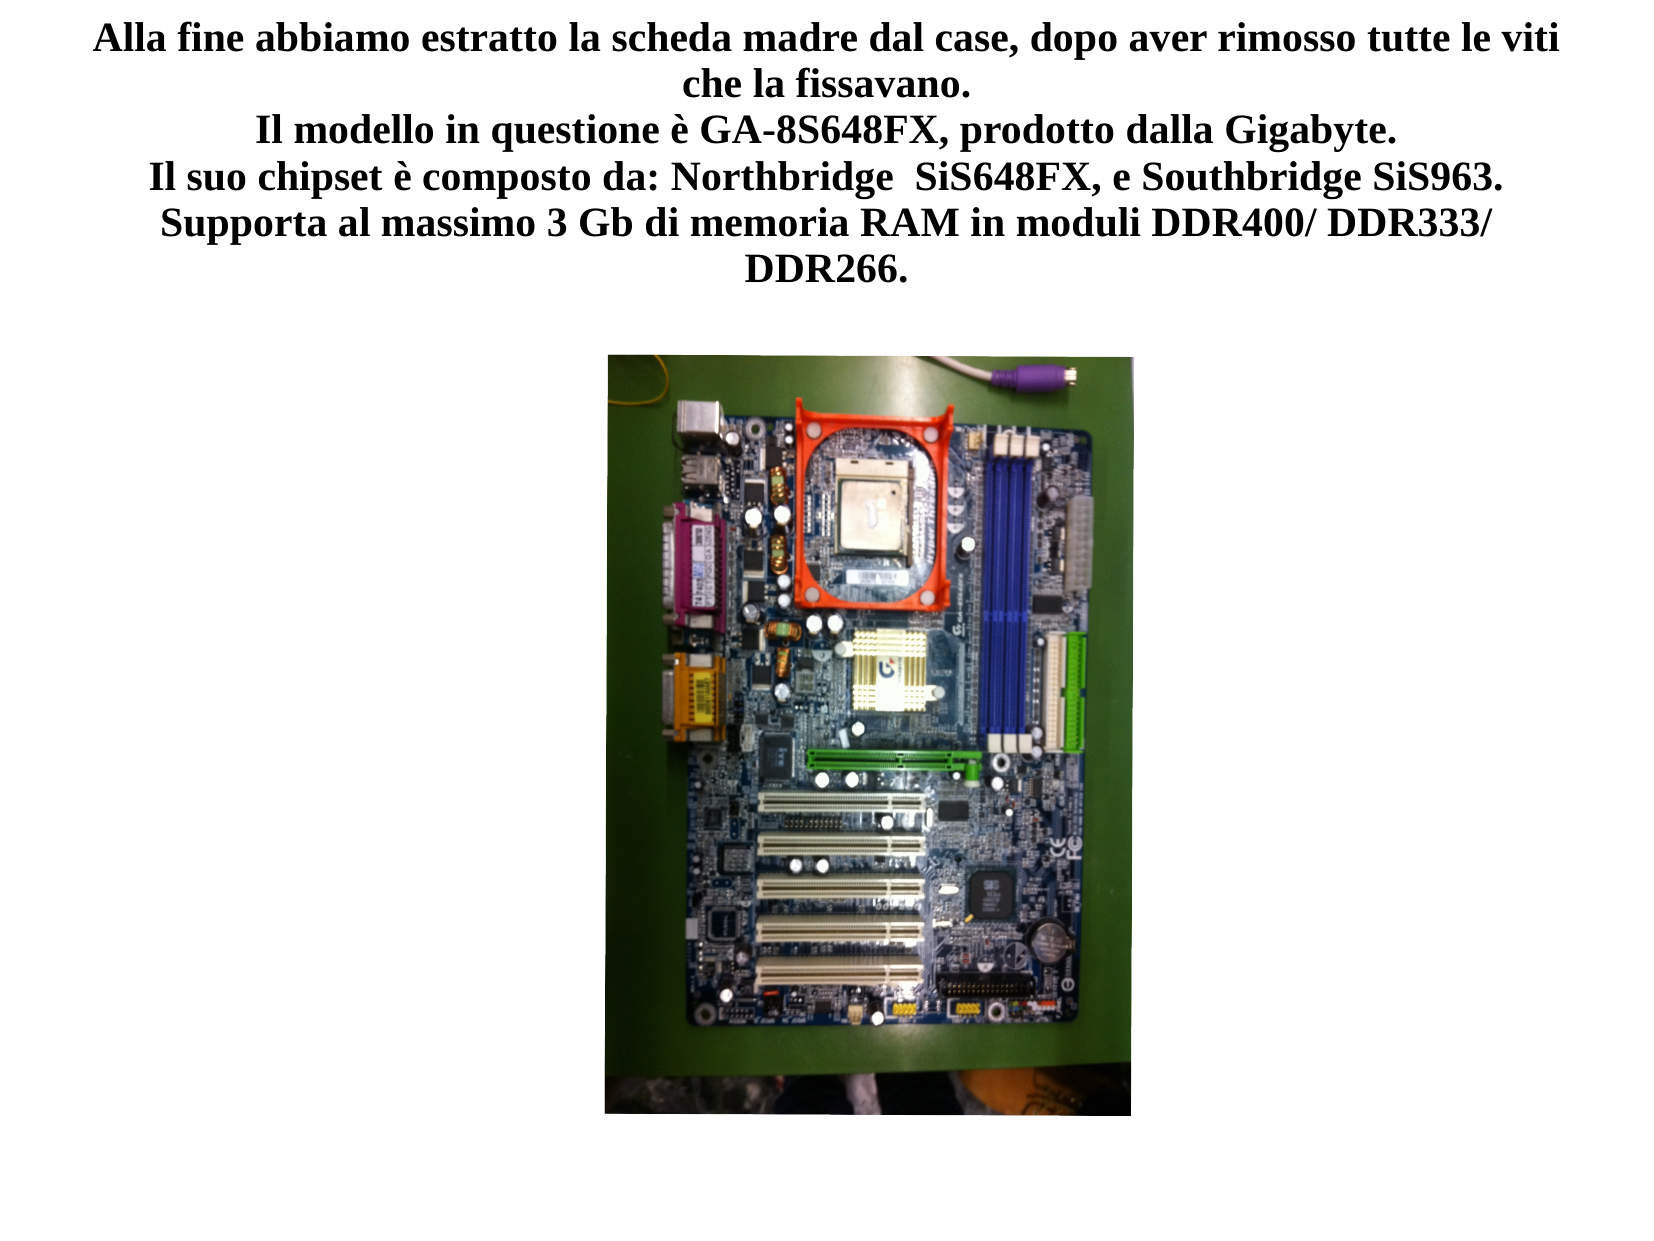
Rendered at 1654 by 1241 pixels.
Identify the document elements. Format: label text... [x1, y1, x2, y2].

picture [604, 354, 1134, 1116]
title Alla fine abbiamo estratto la scheda madre dal case, dopo aver rimosso tutte le viti che la fissavano. Il modello in questione è GA-8S648FX, prodotto dalla Gigabyte. Il suo chipset è composto da: Northbridge SiS648FX, e Southbridge SiS963. Supporta al massimo 3 Gb di memoria RAM in moduli DDR400/ DDR333/ DDR266. [82, 13, 1571, 293]
